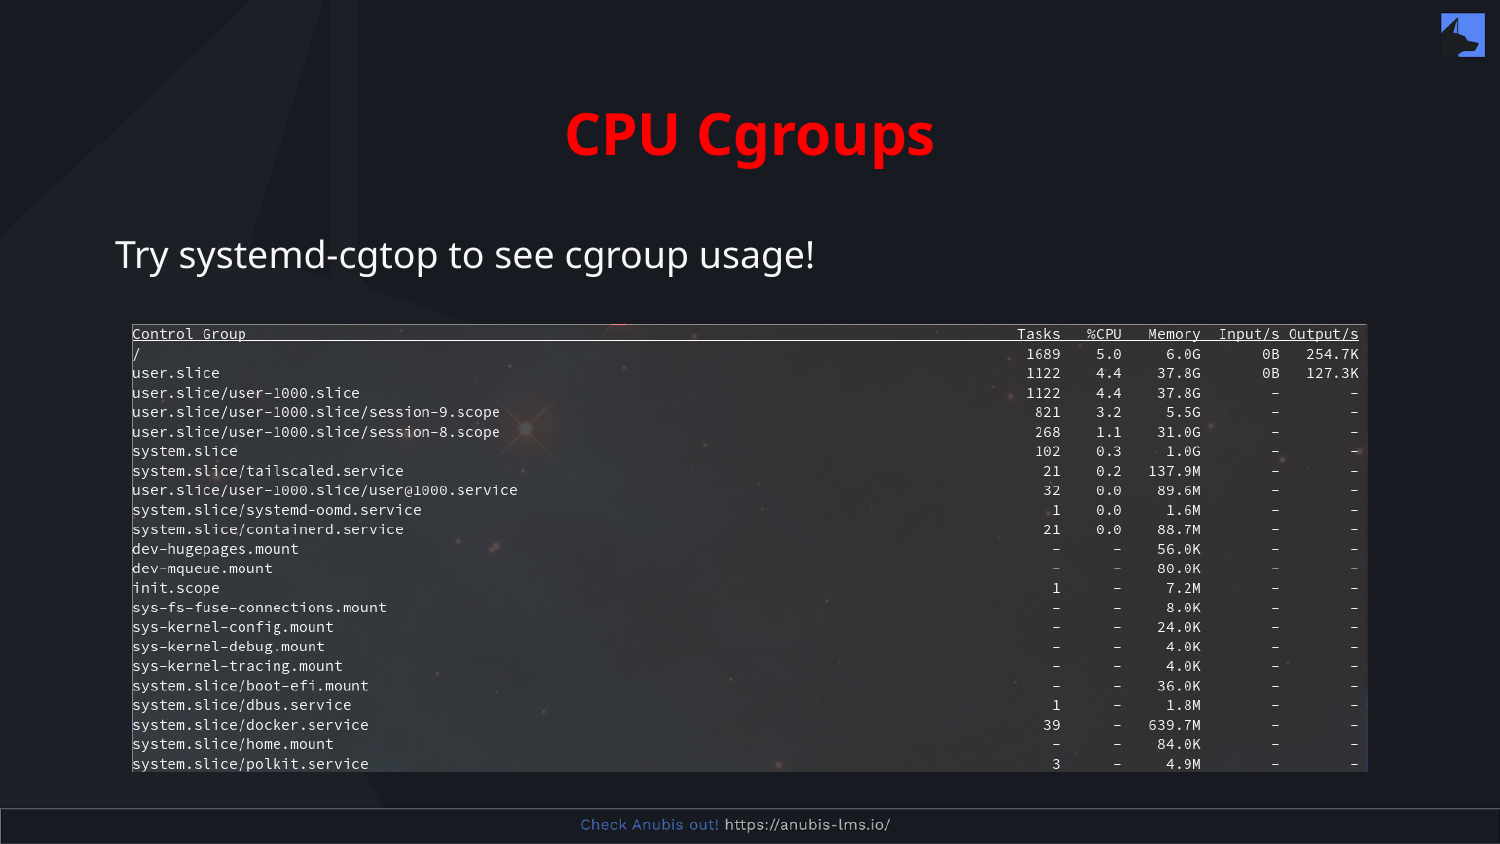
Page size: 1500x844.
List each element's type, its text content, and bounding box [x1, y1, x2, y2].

list Try systemd-cgtop to see cgroup usage! [109, 225, 1046, 348]
picture [0, 0, 1500, 844]
title CPU Cgroups [109, 38, 1391, 226]
